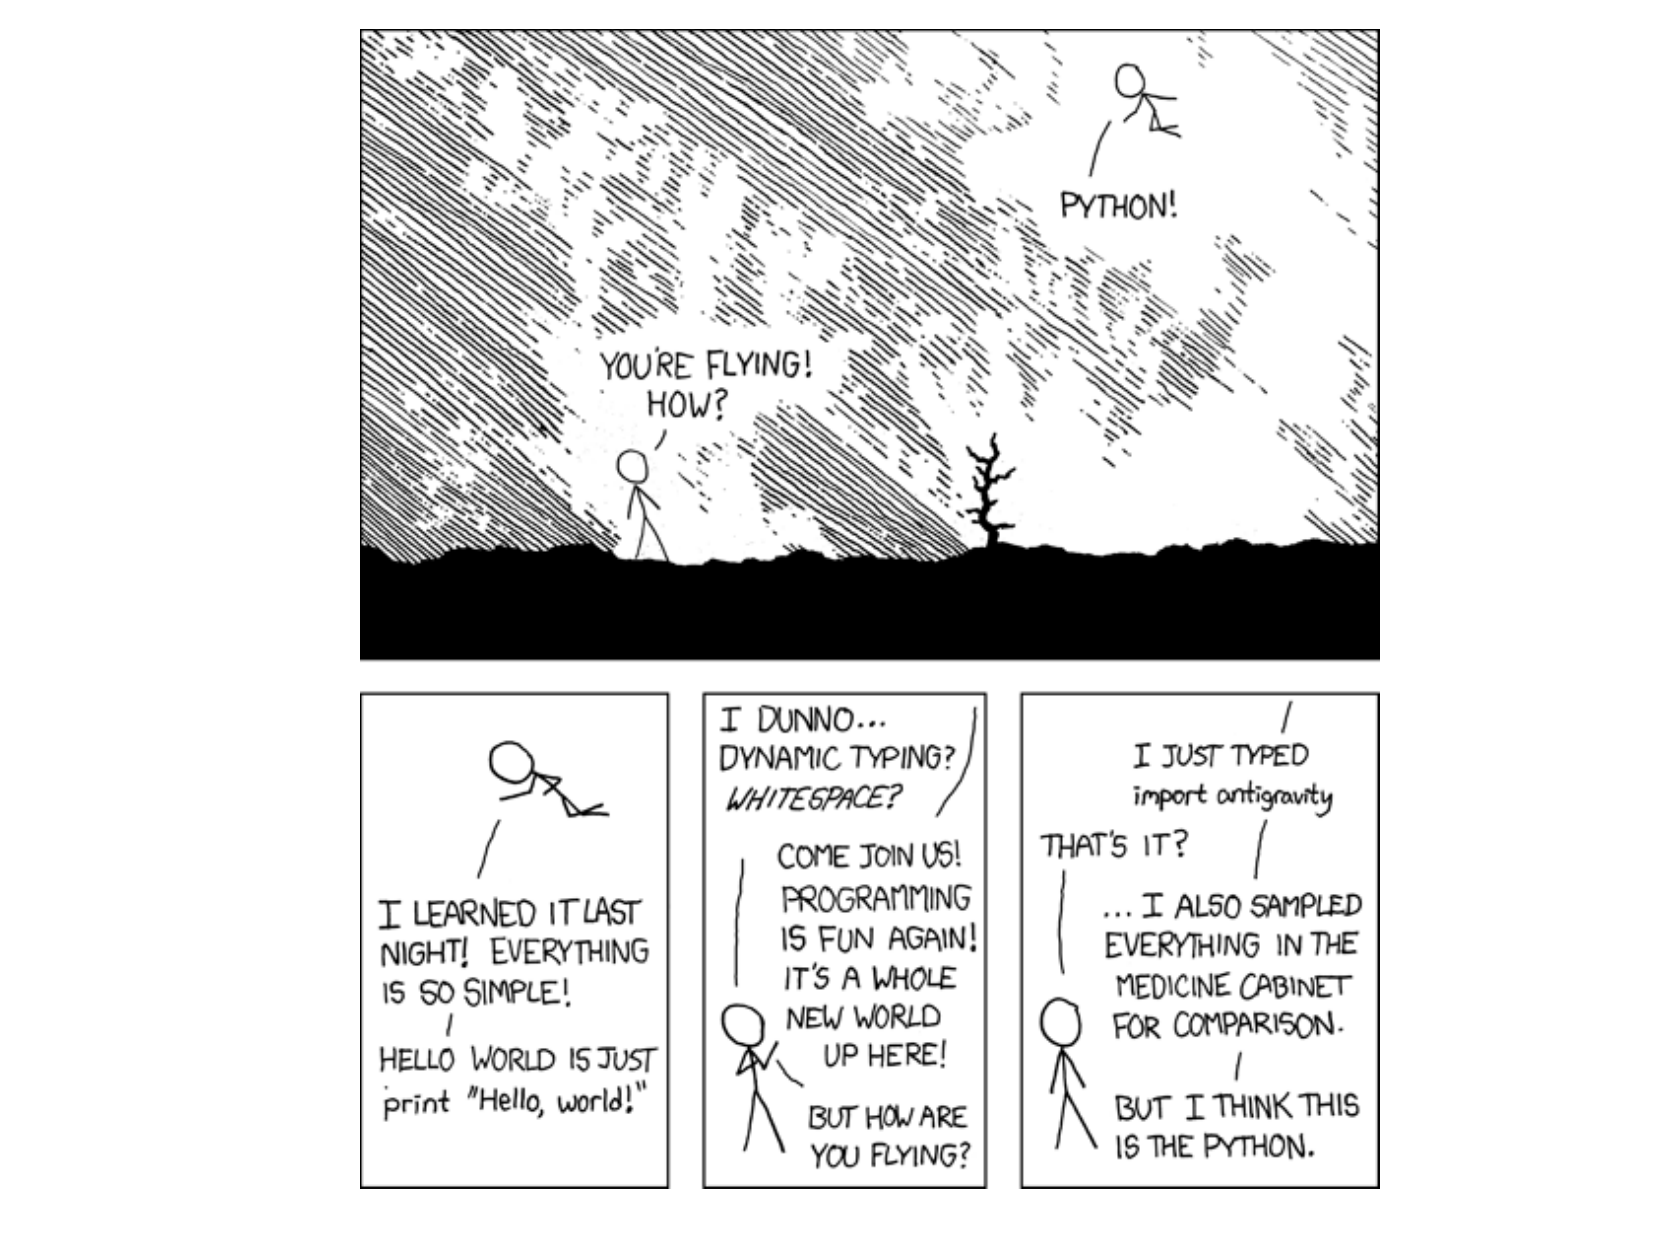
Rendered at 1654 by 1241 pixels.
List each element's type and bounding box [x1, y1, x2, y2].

picture [360, 29, 1380, 1189]
